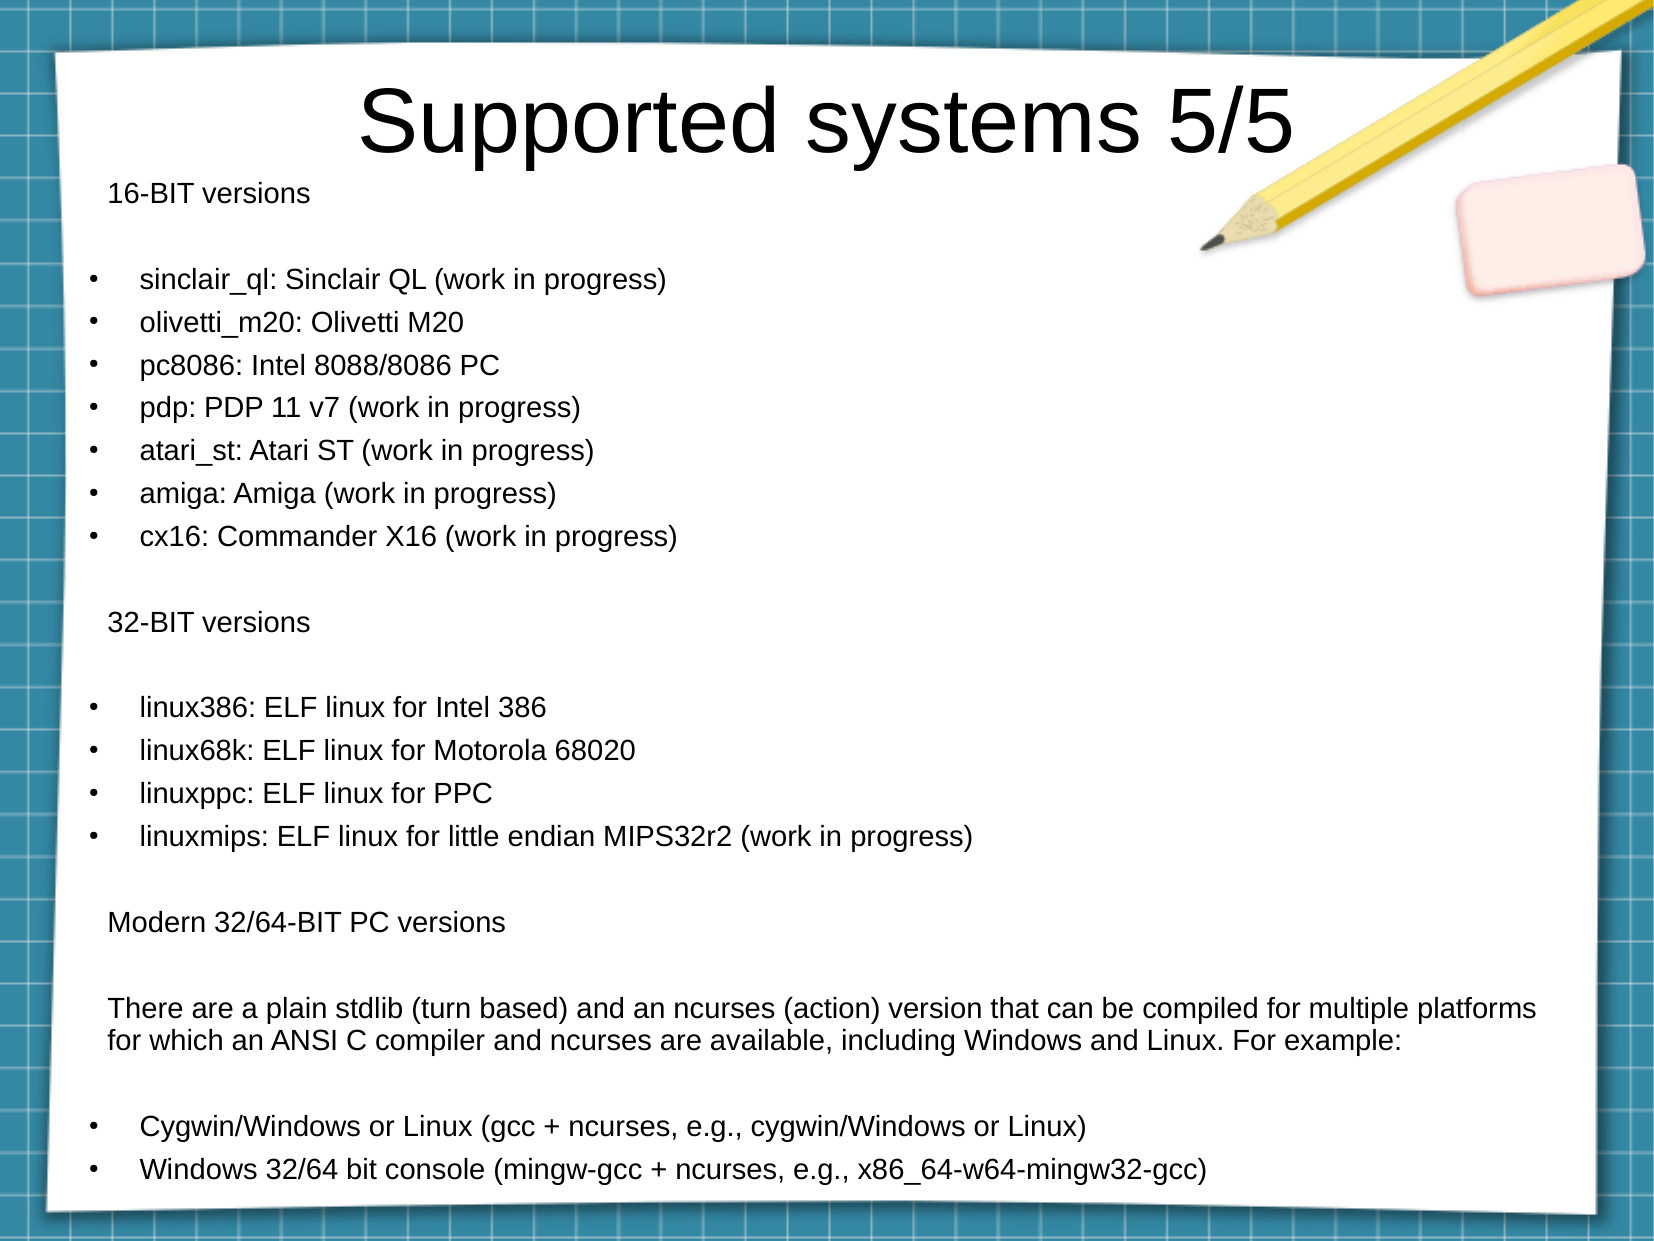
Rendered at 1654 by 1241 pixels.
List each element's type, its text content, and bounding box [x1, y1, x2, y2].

list 16-BIT versions sinclair_ql: Sinclair QL (work in progress) olivetti_m20: Olivetti M20 pc8086: Intel 8088/8086 PC pdp: PDP 11 v7 (work in progress) atari_st: Atari ST (work in progress) amiga: Amiga (work in progress) cx16: Commander X16 (work in progress) 32-BIT versions linux386: ELF linux for Intel 386 linux68k: ELF linux for Motorola 68020 linuxppc: ELF linux for PPC linuxmips: ELF linux for little endian MIPS32r2 (work in progress) Modern 32/64-BIT PC versions There are a plain stdlib (turn based) and an ncurses (action) version that can be compiled for multiple platforms for which an ANSI C compiler and ncurses are available, including Windows and Linux. For example: Cygwin/Windows or Linux (gcc + ncurses, e.g., cygwin/Windows or Linux) Windows 32/64 bit console (mingw-gcc + ncurses, e.g., x86_64-w64-mingw32-gcc) [82, 177, 1560, 1205]
title Supported systems 5/5 [82, 17, 1571, 225]
picture [0, 0, 1654, 1241]
